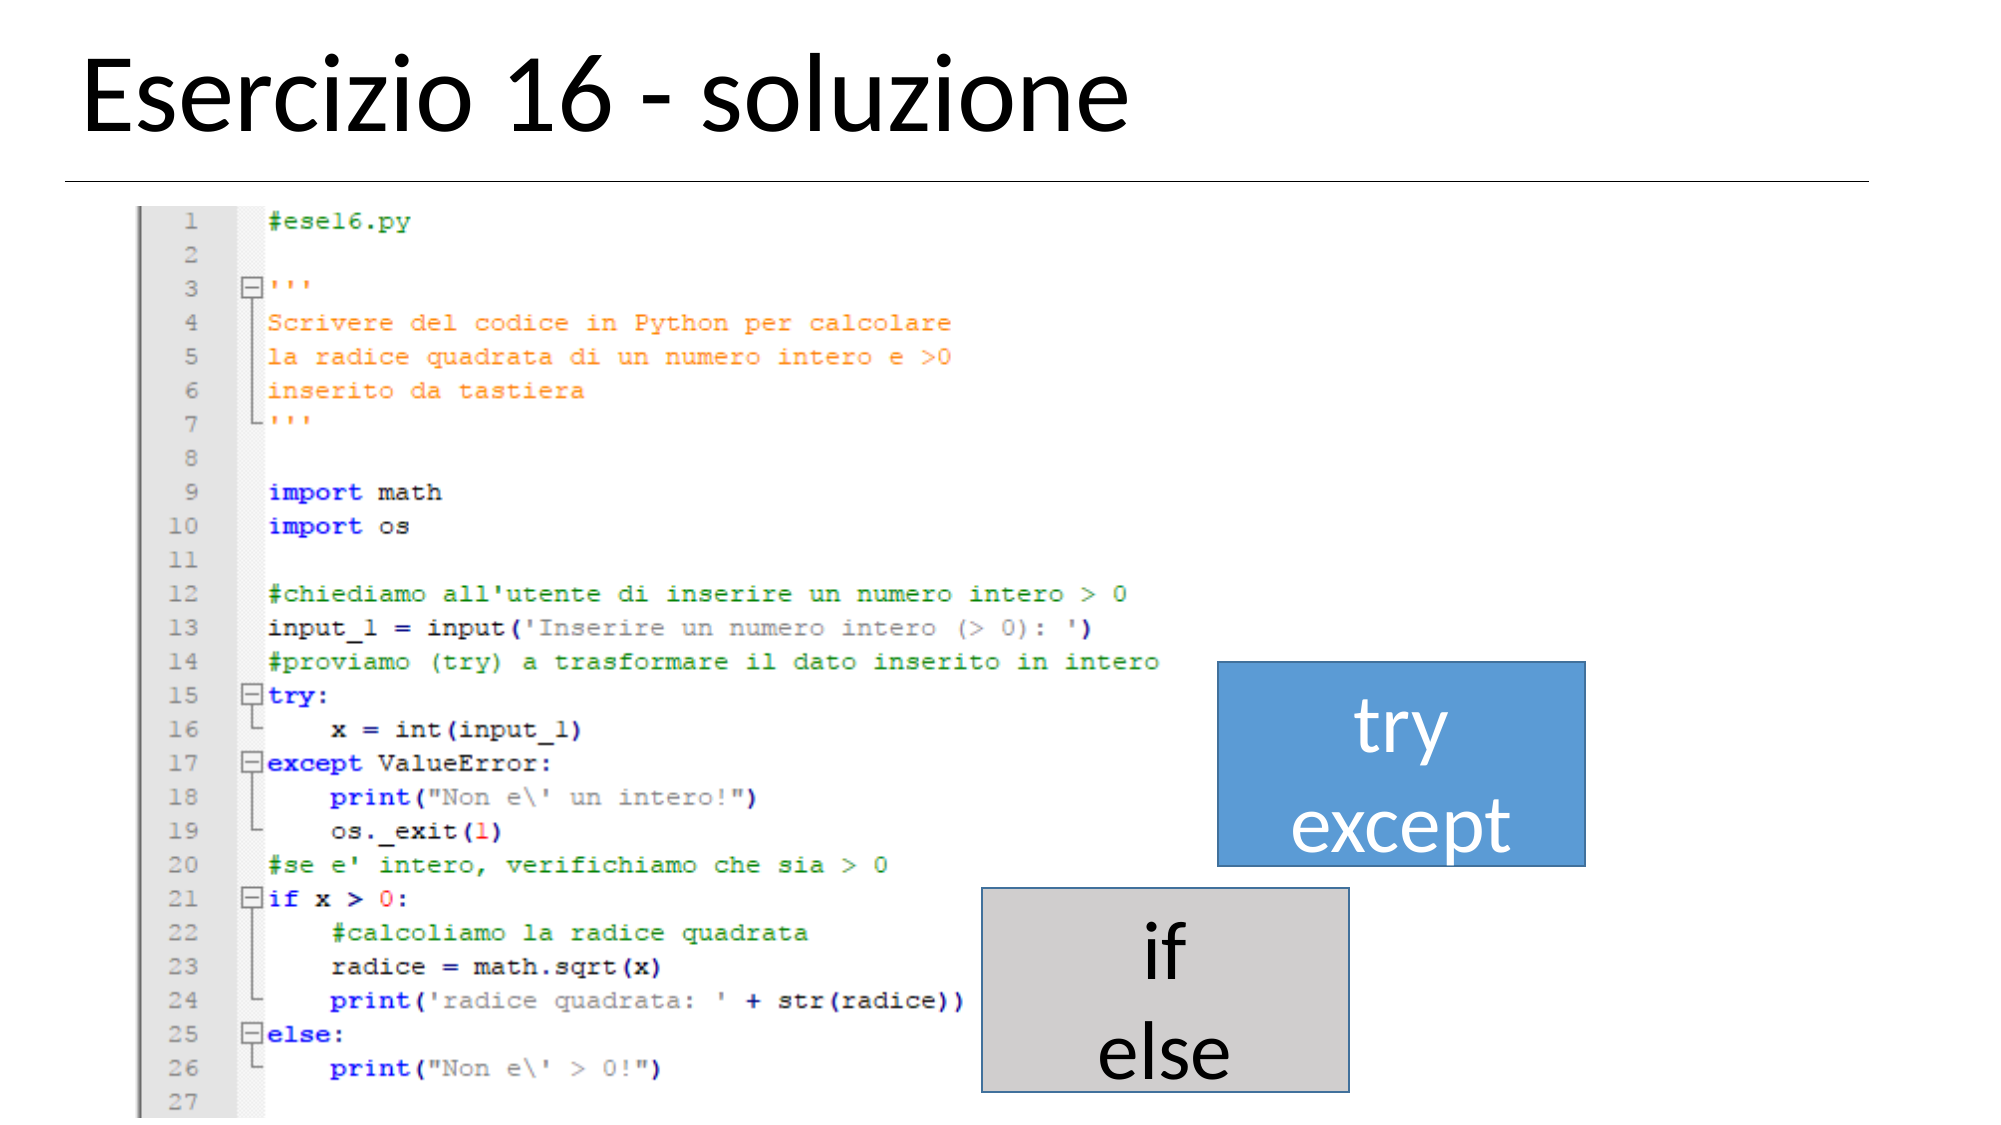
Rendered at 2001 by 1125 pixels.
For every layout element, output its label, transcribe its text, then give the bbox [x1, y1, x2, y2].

text_box Esercizio 16 - soluzione [64, 26, 1899, 184]
text_box if else [982, 888, 1349, 1092]
picture [134, 206, 1288, 1118]
text_box try except [1218, 662, 1585, 866]
